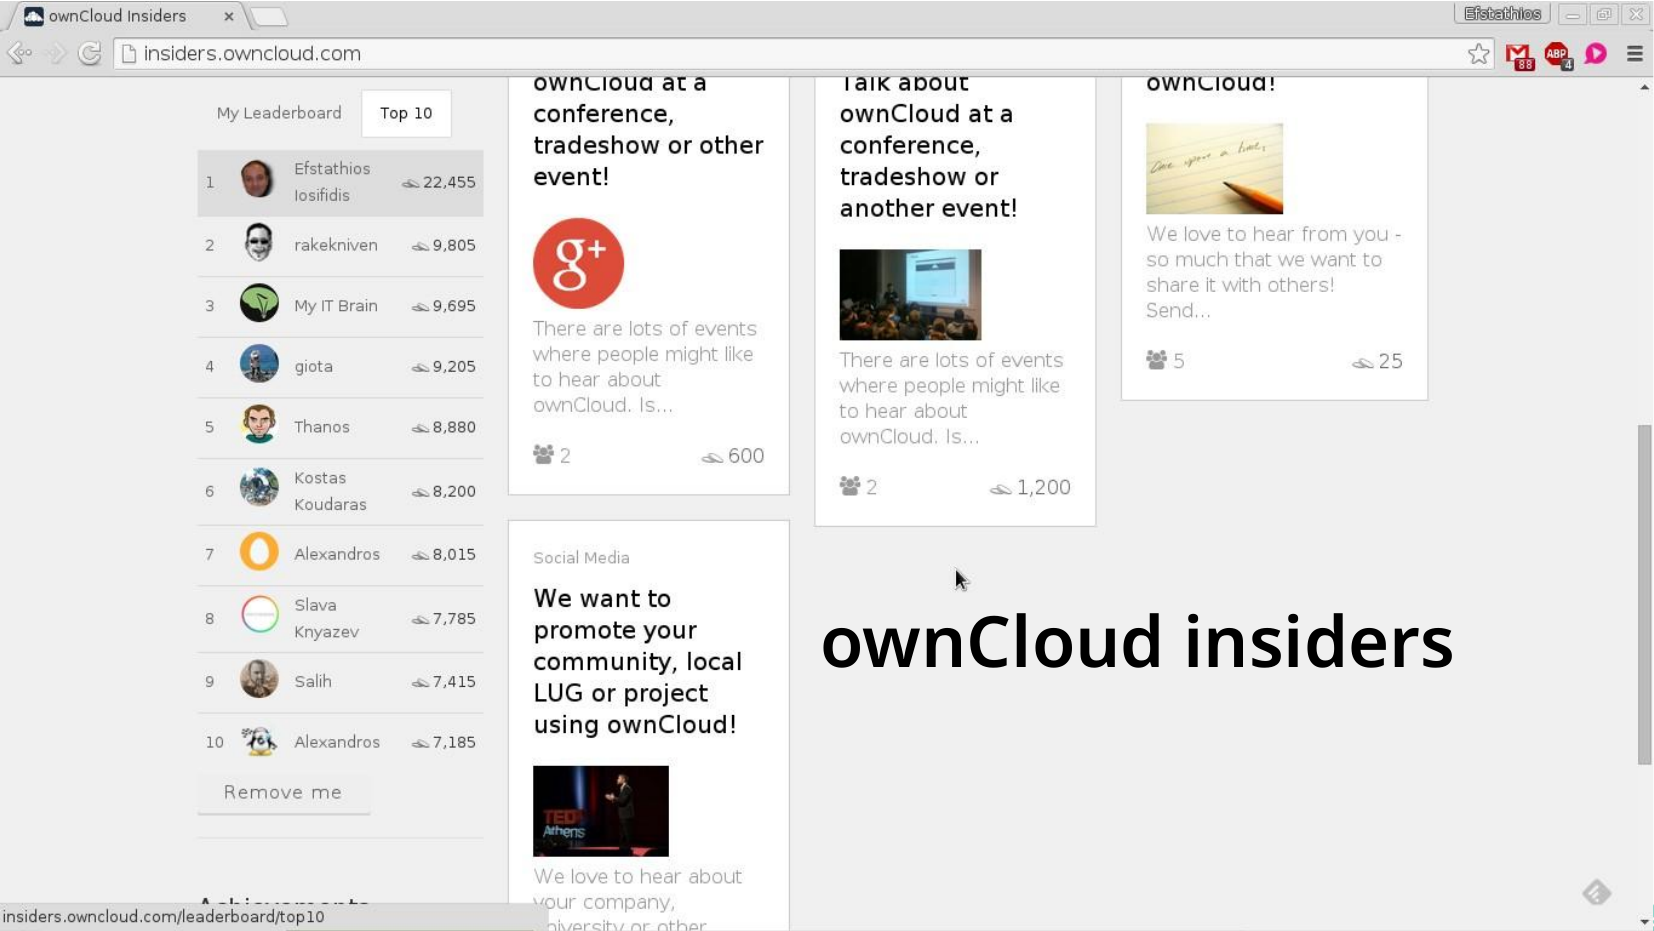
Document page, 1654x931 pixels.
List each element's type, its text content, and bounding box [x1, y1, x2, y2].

title ownCloud insiders [820, 557, 1463, 723]
picture [0, 1, 1654, 931]
